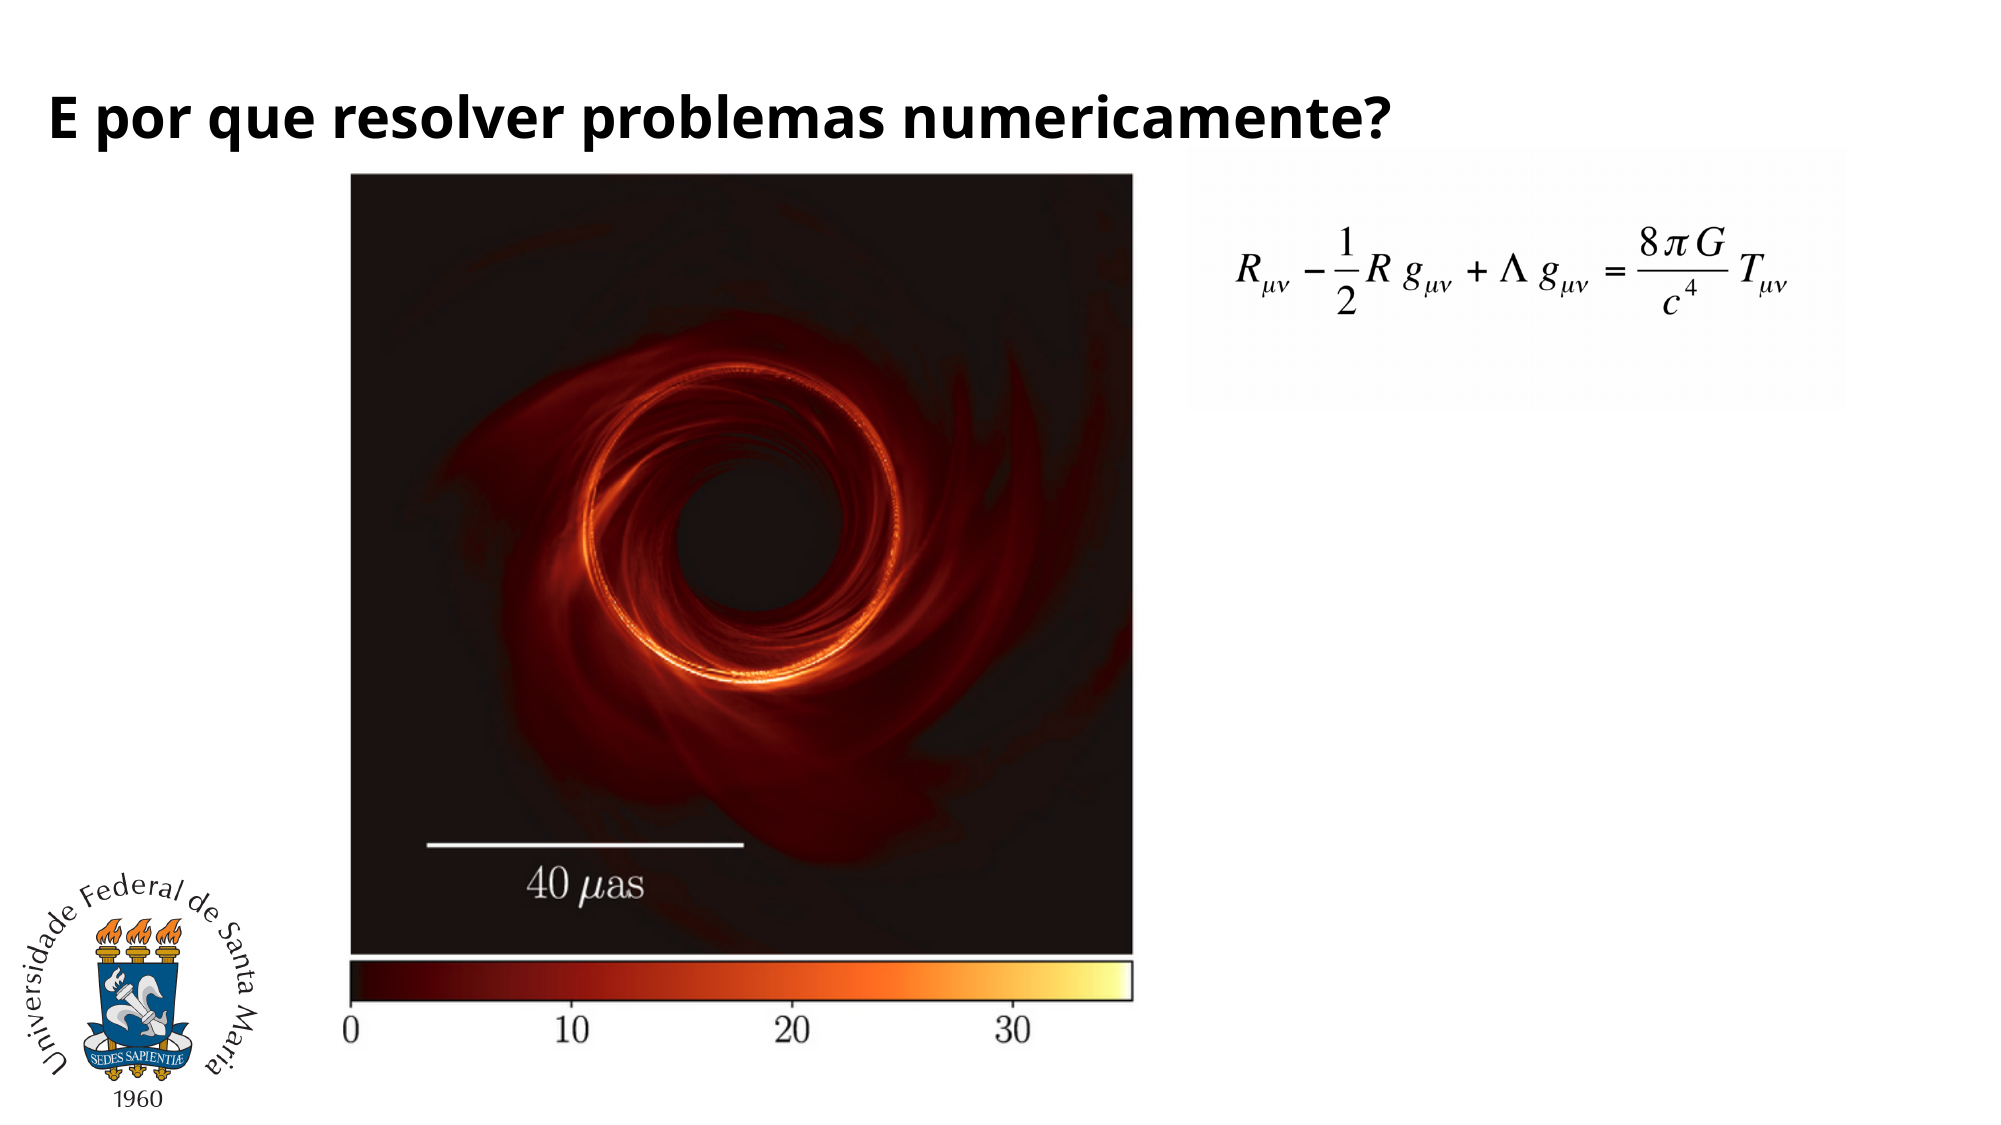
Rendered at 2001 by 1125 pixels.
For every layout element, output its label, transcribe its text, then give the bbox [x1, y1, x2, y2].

picture [343, 168, 1151, 1053]
picture [0, 853, 277, 1125]
text_box E por que resolver problemas numericamente? [32, 72, 1430, 167]
picture [1187, 147, 1846, 410]
